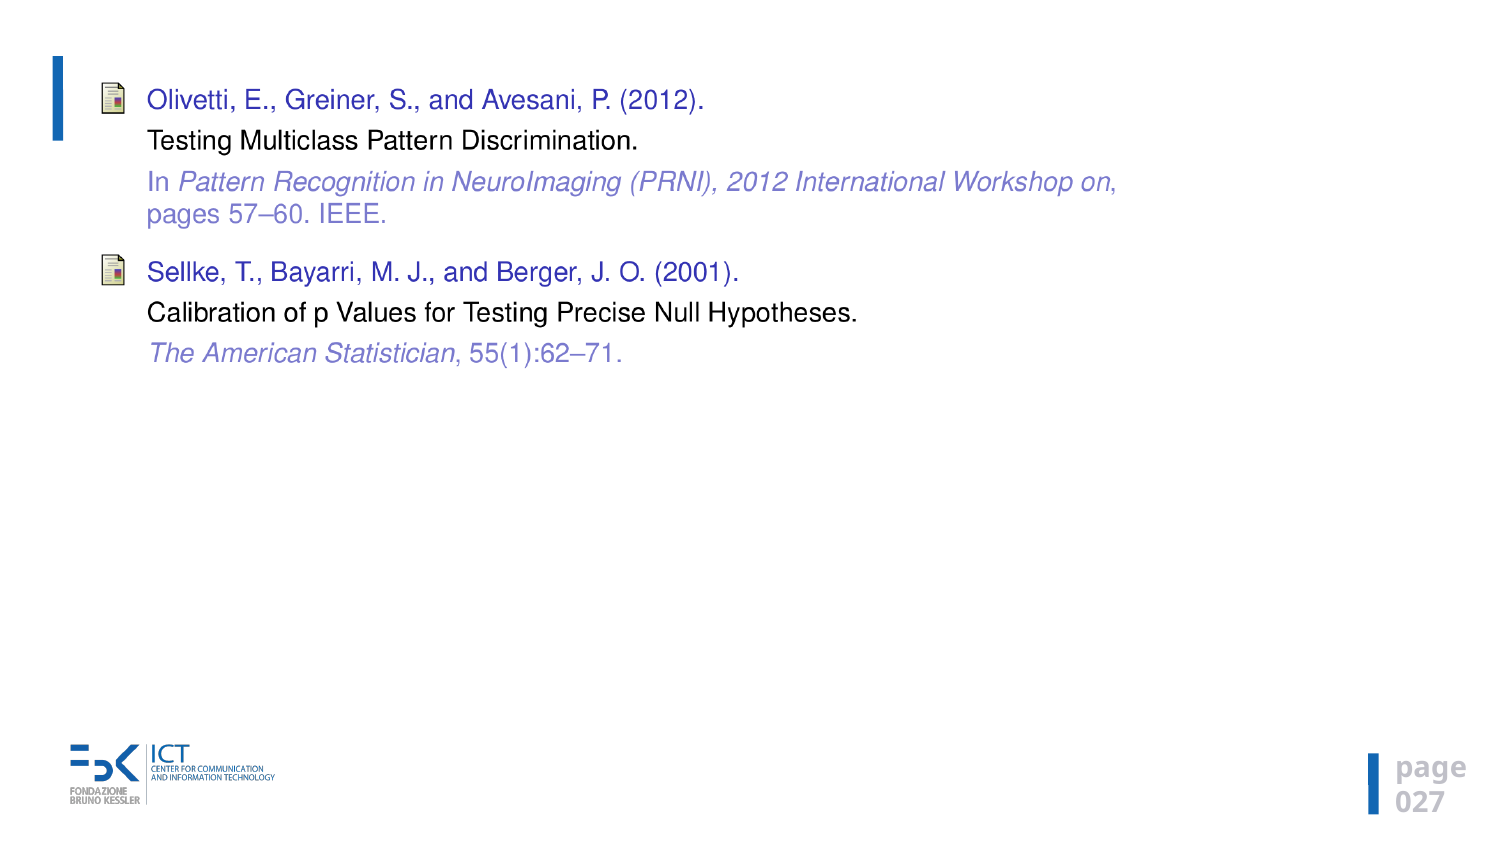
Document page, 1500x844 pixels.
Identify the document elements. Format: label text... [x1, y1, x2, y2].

slide_number page 0<number> [1387, 744, 1500, 823]
picture [57, 728, 290, 815]
picture [99, 79, 1118, 371]
